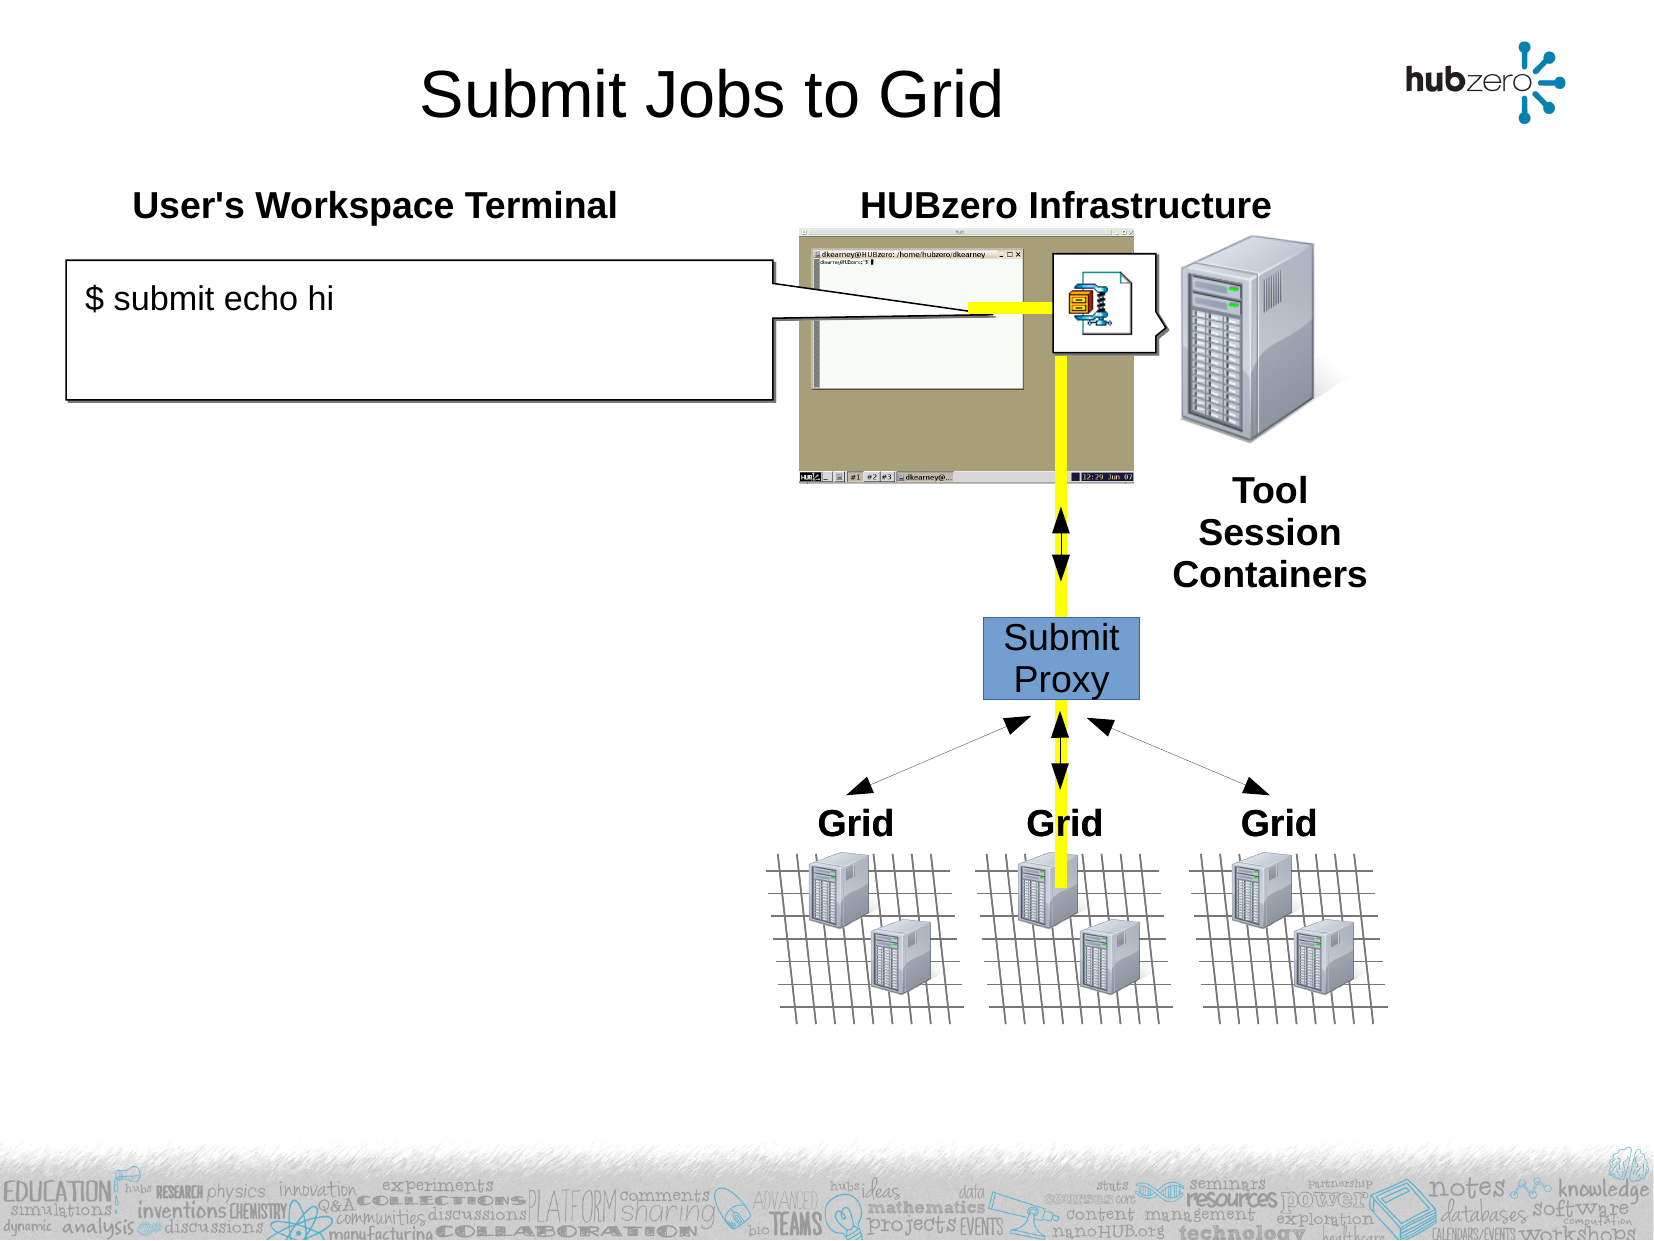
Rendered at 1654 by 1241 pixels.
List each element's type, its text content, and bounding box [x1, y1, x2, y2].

picture [1006, 849, 1164, 998]
text_box [774, 283, 994, 319]
picture [799, 314, 1055, 484]
text_box [1053, 253, 1166, 353]
picture [1067, 353, 1134, 484]
picture [1402, 38, 1569, 127]
text_box Grid [802, 795, 910, 853]
text_box Grid [1011, 795, 1119, 853]
text_box HUBzero Infrastructure [845, 177, 1288, 235]
picture [1156, 228, 1367, 451]
picture [1220, 849, 1378, 998]
text_box Submit Proxy [983, 617, 1140, 700]
picture [1061, 264, 1139, 343]
picture [799, 228, 1134, 310]
text_box $ submit echo hi [70, 272, 774, 404]
title Submit Jobs to Grid [75, 52, 1351, 136]
text_box [66, 260, 773, 400]
text_box Grid [1225, 795, 1333, 853]
picture [797, 849, 955, 998]
picture [0, 1140, 1654, 1240]
text_box User's Workspace Terminal [117, 176, 634, 234]
text_box Tool Session Containers [1157, 461, 1395, 603]
